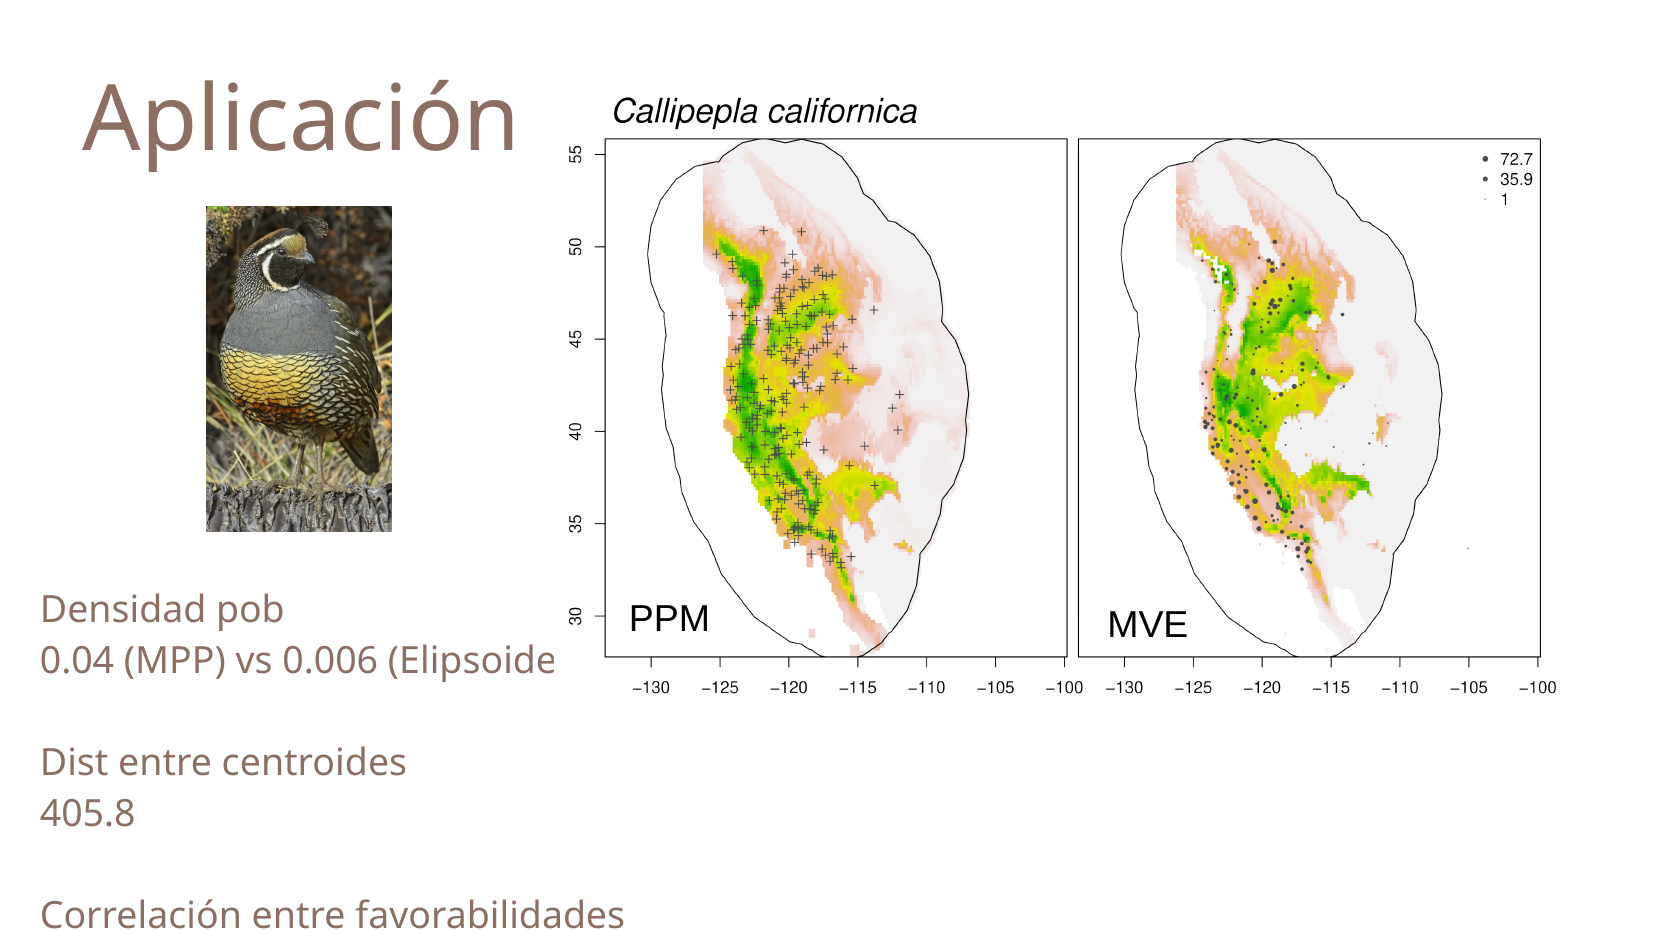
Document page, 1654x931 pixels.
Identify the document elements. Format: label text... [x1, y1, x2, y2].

picture [206, 206, 392, 532]
text_box Densidad pob 0.04 (MPP) vs 0.006 (Elipsoide) Dist entre centroides 405.8 Correlación entre favorabilidades 0.87 [25, 575, 621, 928]
title Aplicación [82, 37, 1571, 193]
text_box PPM [614, 590, 733, 648]
text_box MVE [1092, 596, 1211, 654]
picture [553, 59, 1617, 709]
